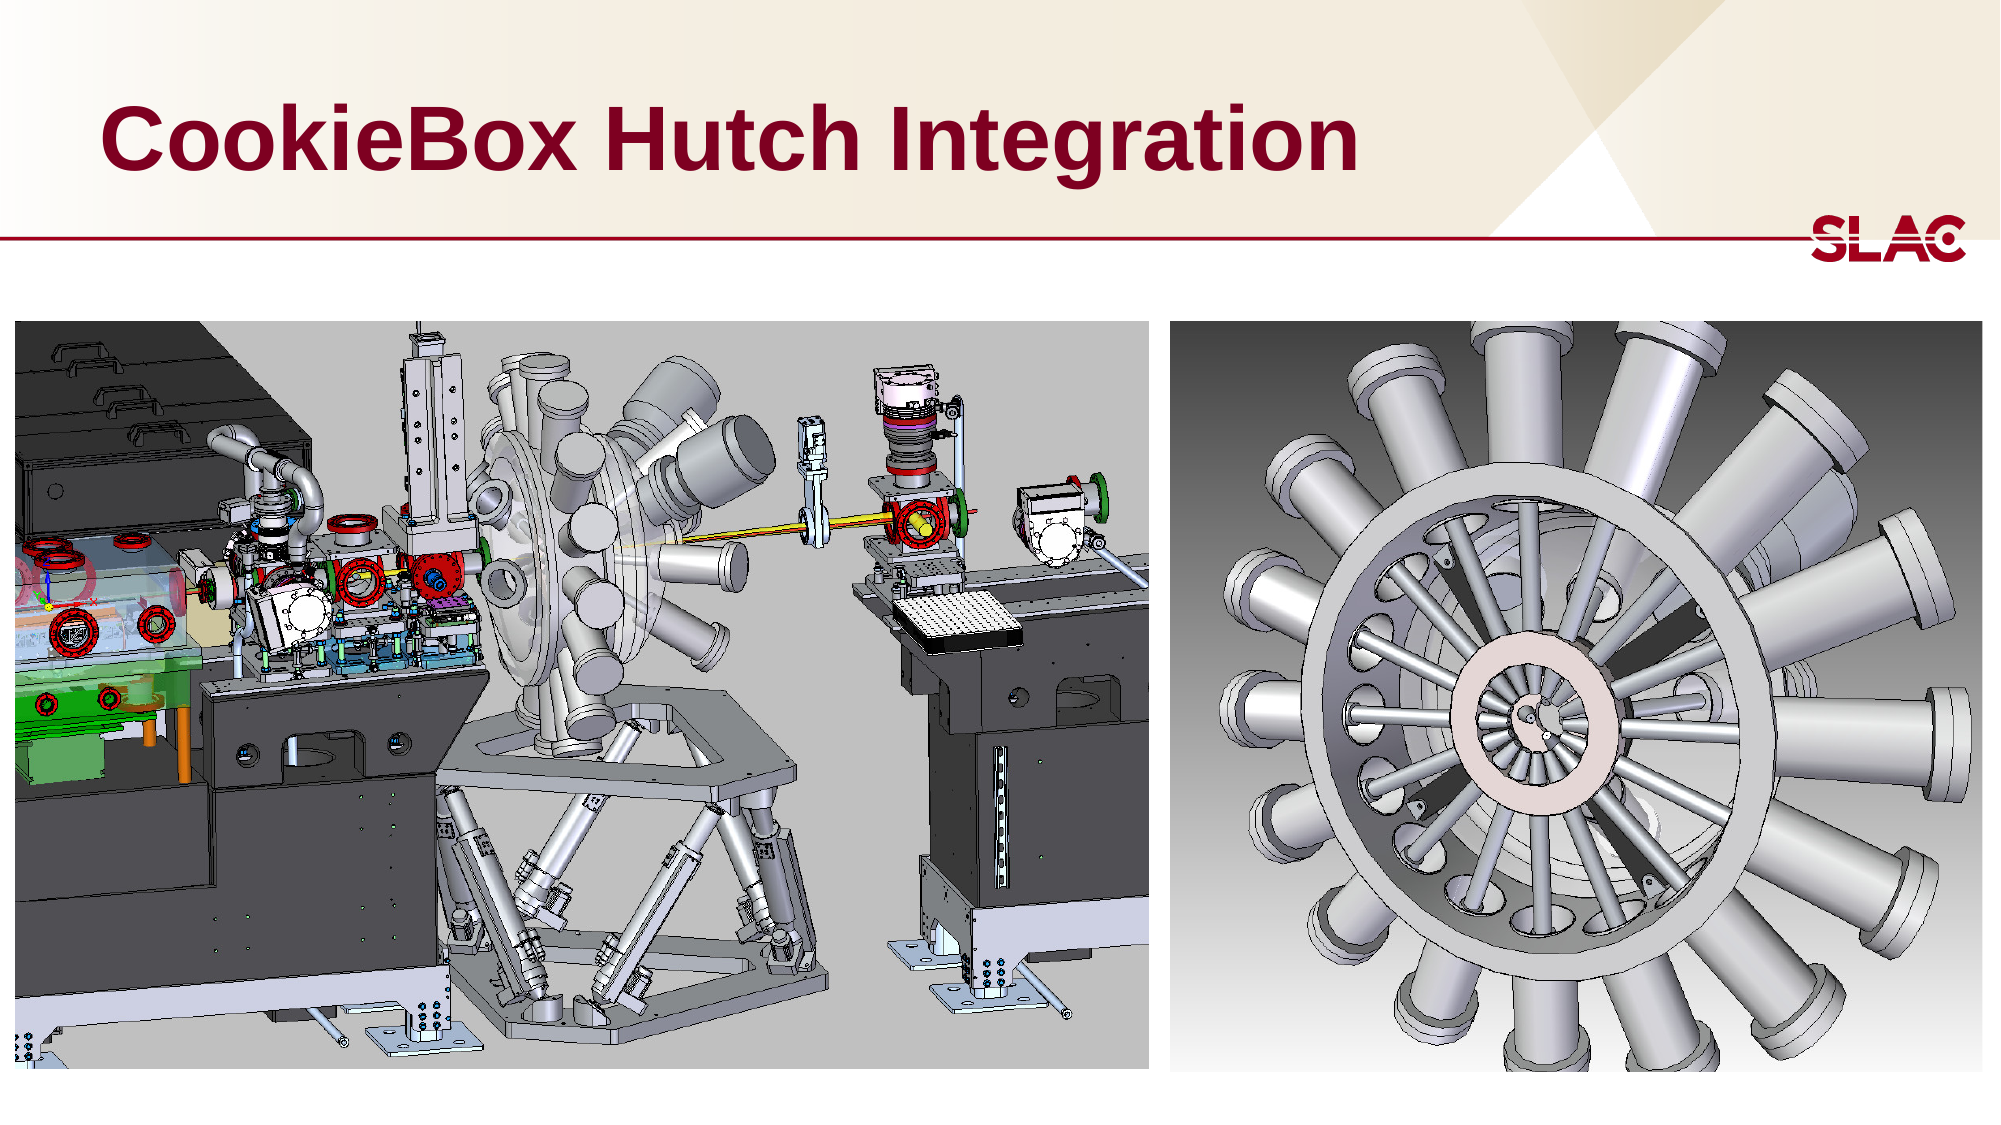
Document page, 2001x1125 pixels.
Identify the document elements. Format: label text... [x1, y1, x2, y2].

title CookieBox Hutch Integration [99, 44, 1900, 233]
picture [1170, 321, 1983, 1072]
picture [15, 321, 1149, 1069]
picture [0, 0, 2001, 262]
